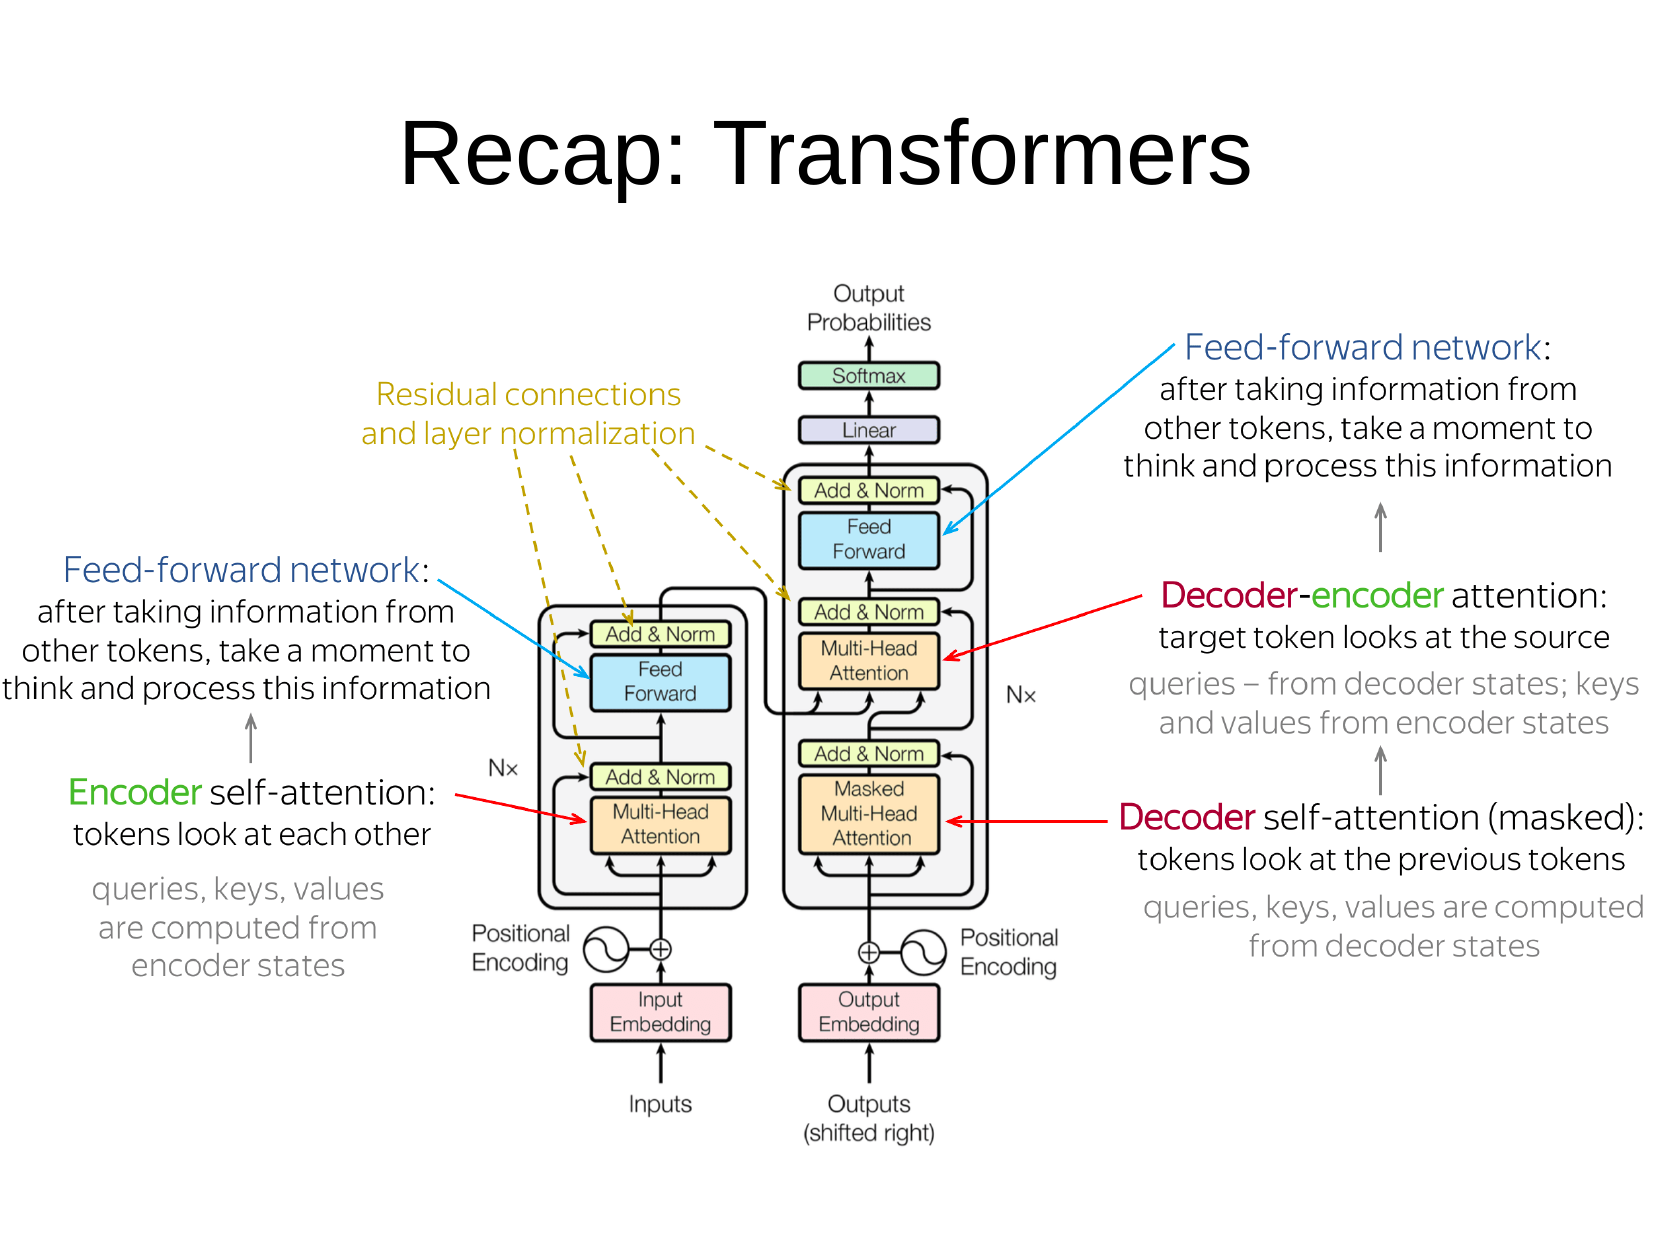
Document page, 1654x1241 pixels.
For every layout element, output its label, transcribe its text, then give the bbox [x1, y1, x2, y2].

title Recap: Transformers [82, 49, 1571, 257]
picture [0, 271, 1652, 1152]
